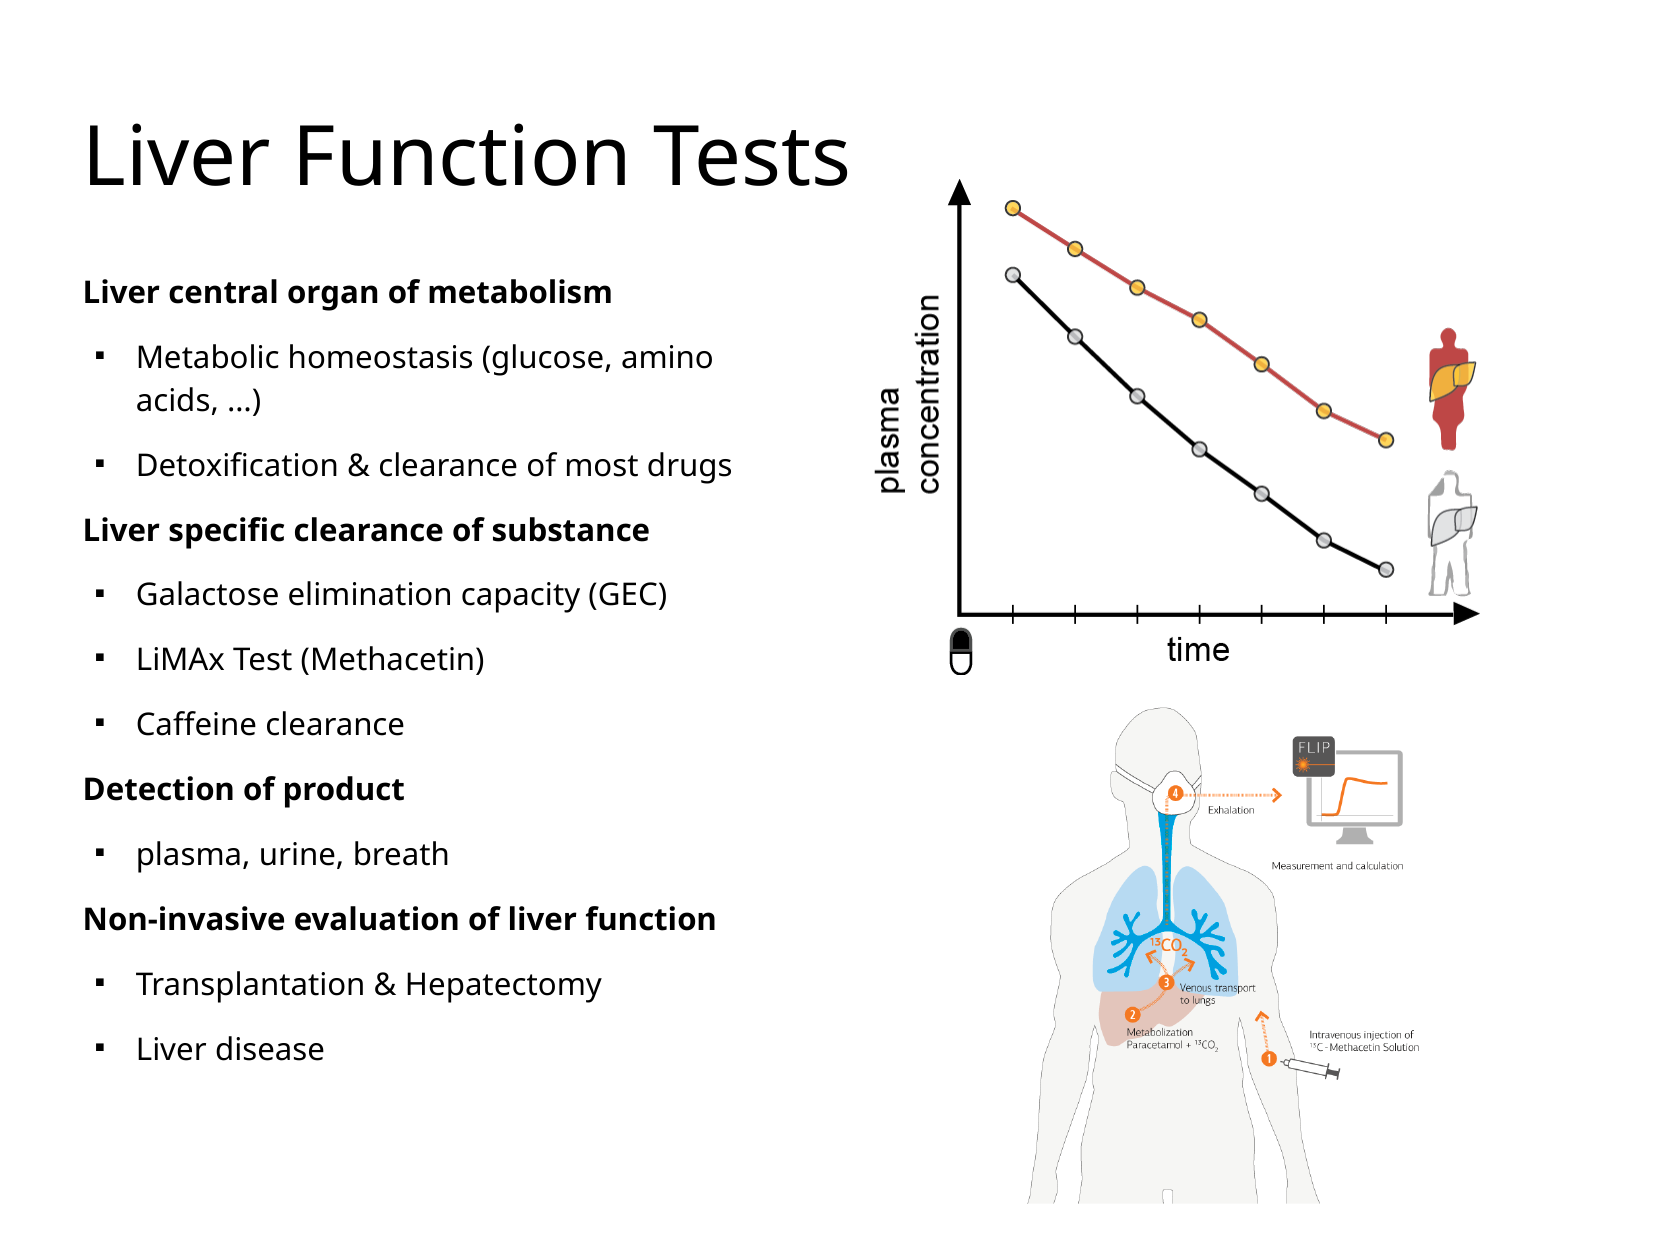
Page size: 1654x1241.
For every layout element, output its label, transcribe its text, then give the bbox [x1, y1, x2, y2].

picture [870, 179, 1480, 676]
list Liver central organ of metabolism Metabolic homeostasis (glucose, amino acids, …) Detoxification & clearance of most drugs Liver specific clearance of substance Galactose elimination capacity (GEC) LiMAx Test (Methacetin) Caffeine clearance Detection of product plasma, urine, breath Non-invasive evaluation of liver function Transplantation & Hepatectomy Liver disease [82, 270, 751, 1081]
title Liver Function Tests [82, 49, 1571, 257]
picture [1017, 704, 1426, 1216]
